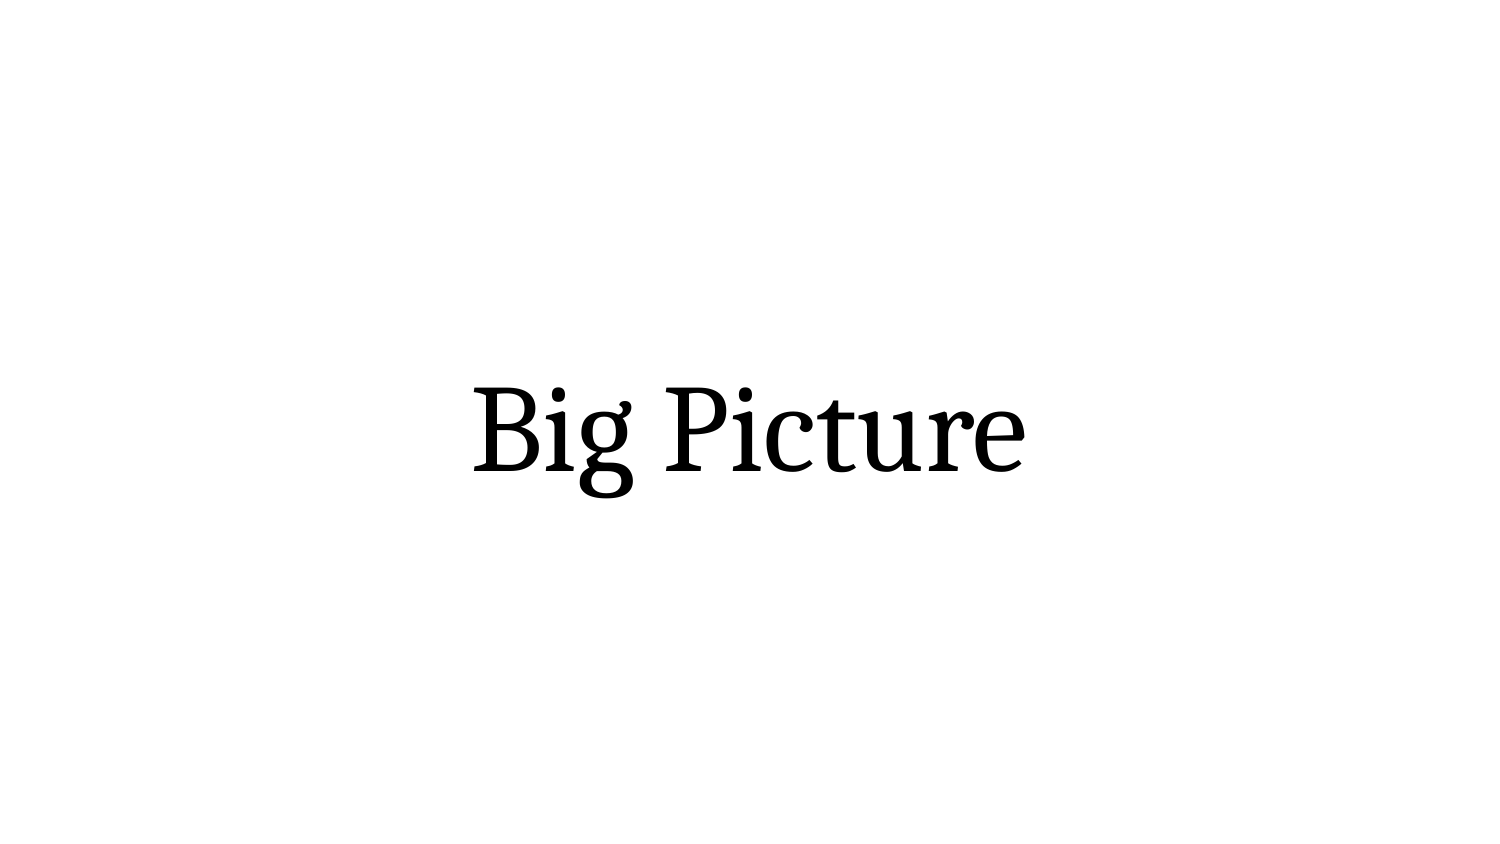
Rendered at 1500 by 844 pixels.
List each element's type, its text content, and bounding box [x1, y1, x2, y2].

title Big Picture [51, 352, 1449, 491]
